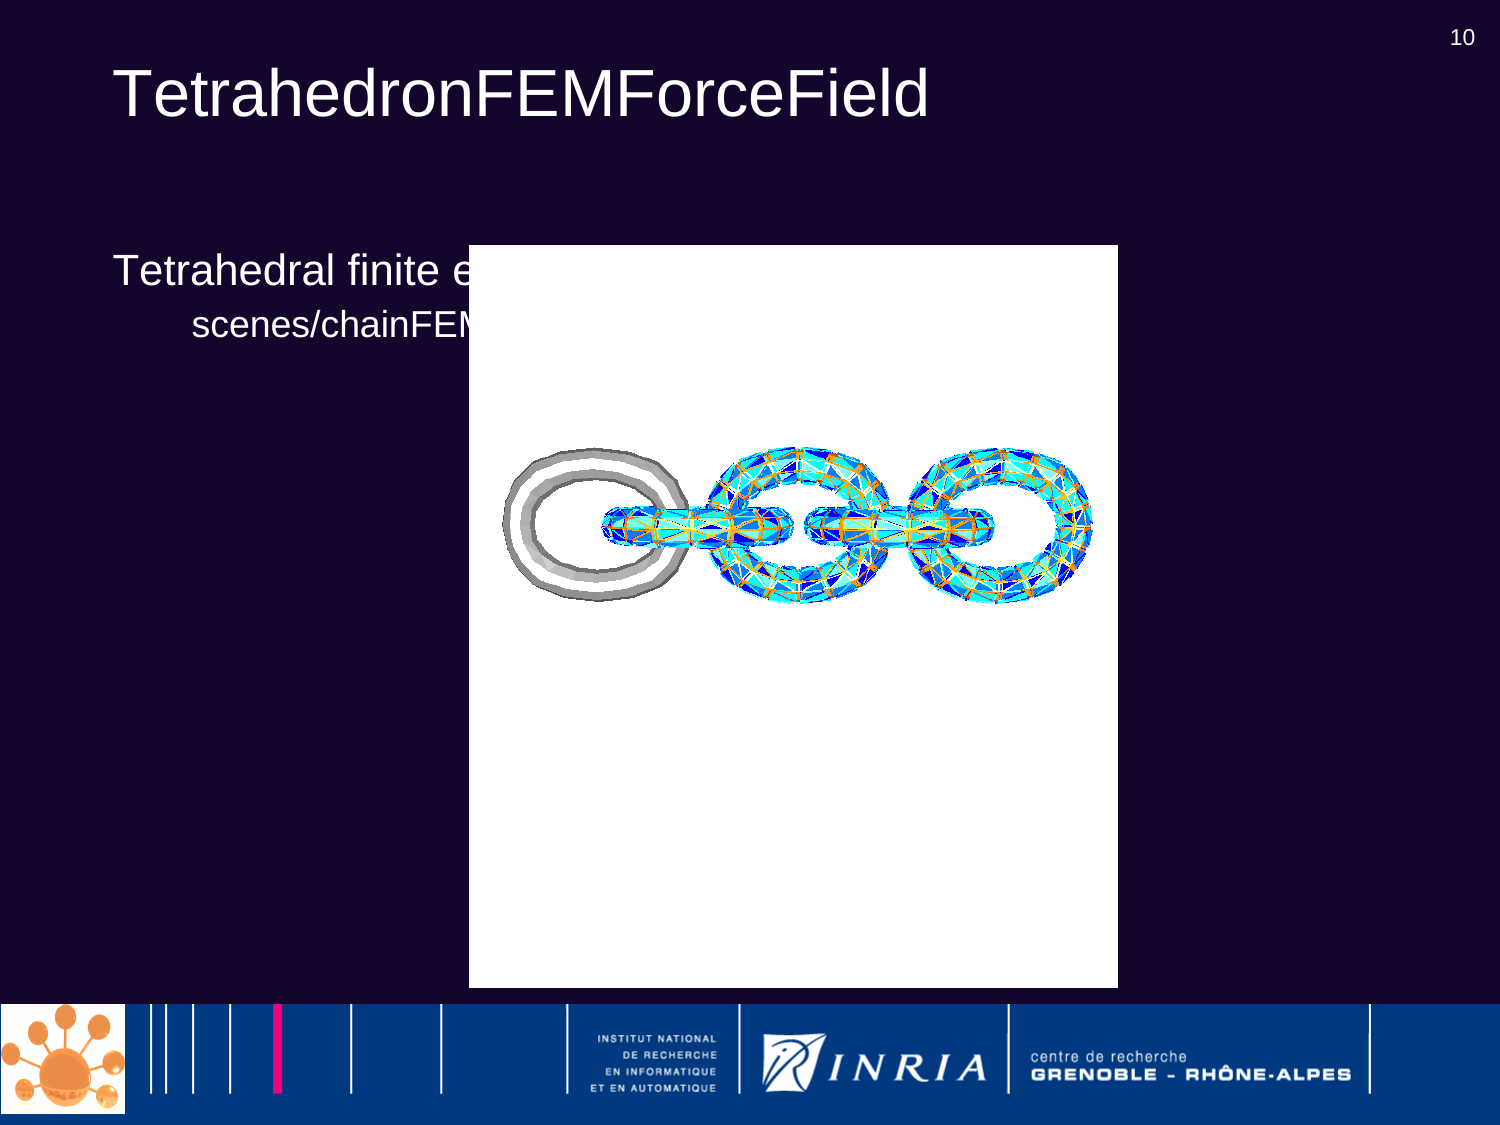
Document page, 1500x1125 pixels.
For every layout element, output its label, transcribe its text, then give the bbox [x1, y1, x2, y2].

list Tetrahedral finite elements scenes/chainFEM.scn [112, 245, 422, 988]
title TetrahedronFEMForceField [112, 0, 1474, 188]
picture [422, 245, 1468, 988]
picture [0, 1004, 1500, 1125]
